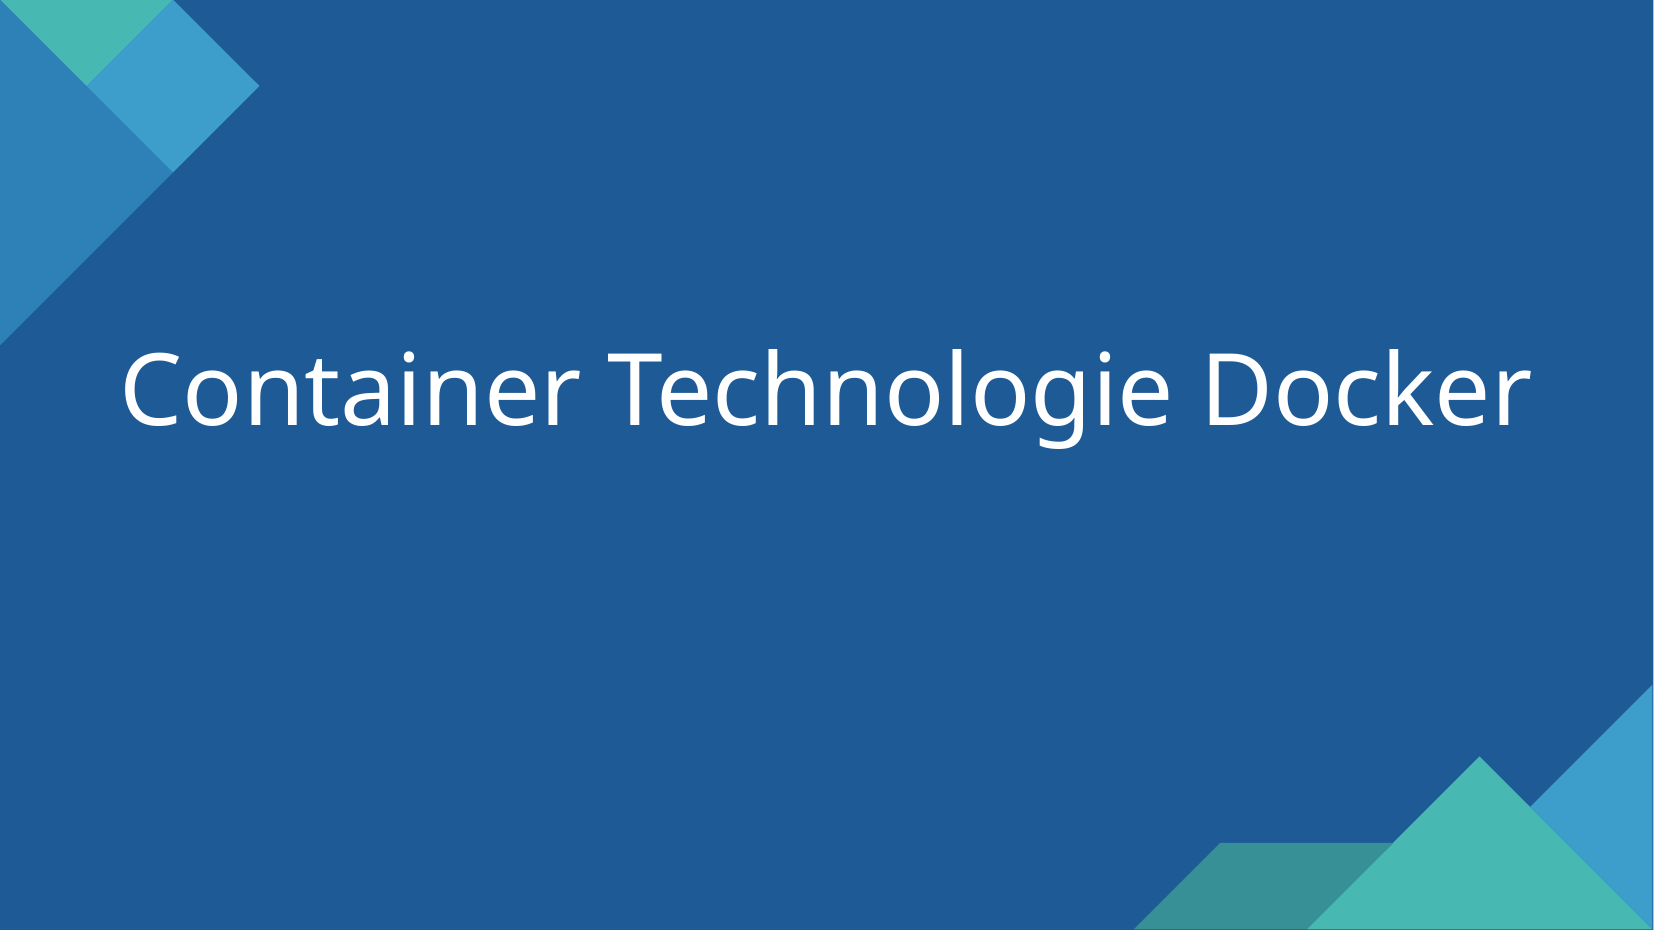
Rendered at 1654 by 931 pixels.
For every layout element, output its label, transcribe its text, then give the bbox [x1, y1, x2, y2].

title Container Technologie Docker [59, 254, 1595, 519]
